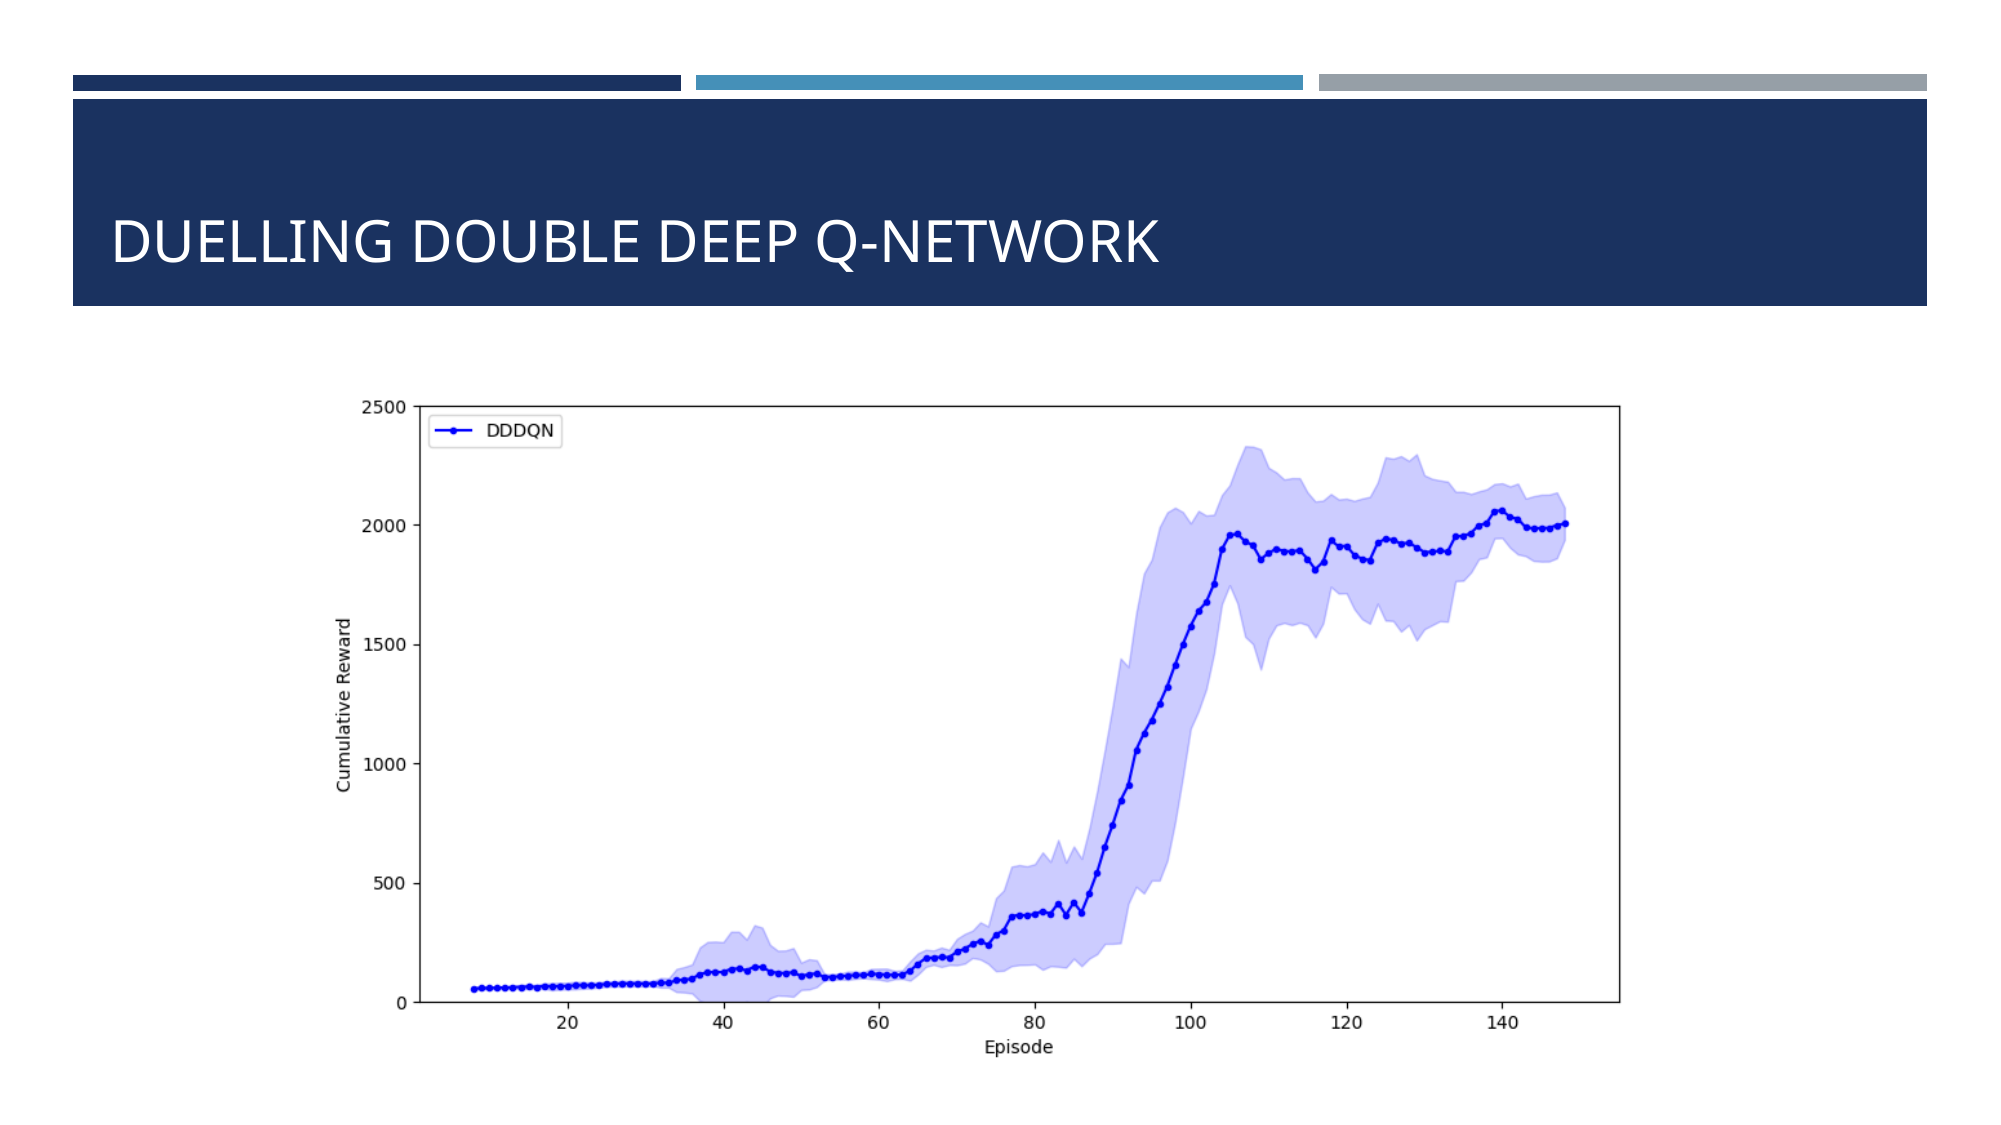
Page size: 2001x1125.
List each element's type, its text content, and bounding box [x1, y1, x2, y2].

title DUELLING Double DEEP Q-NETWORK [95, 119, 1905, 282]
picture [226, 313, 1774, 1087]
